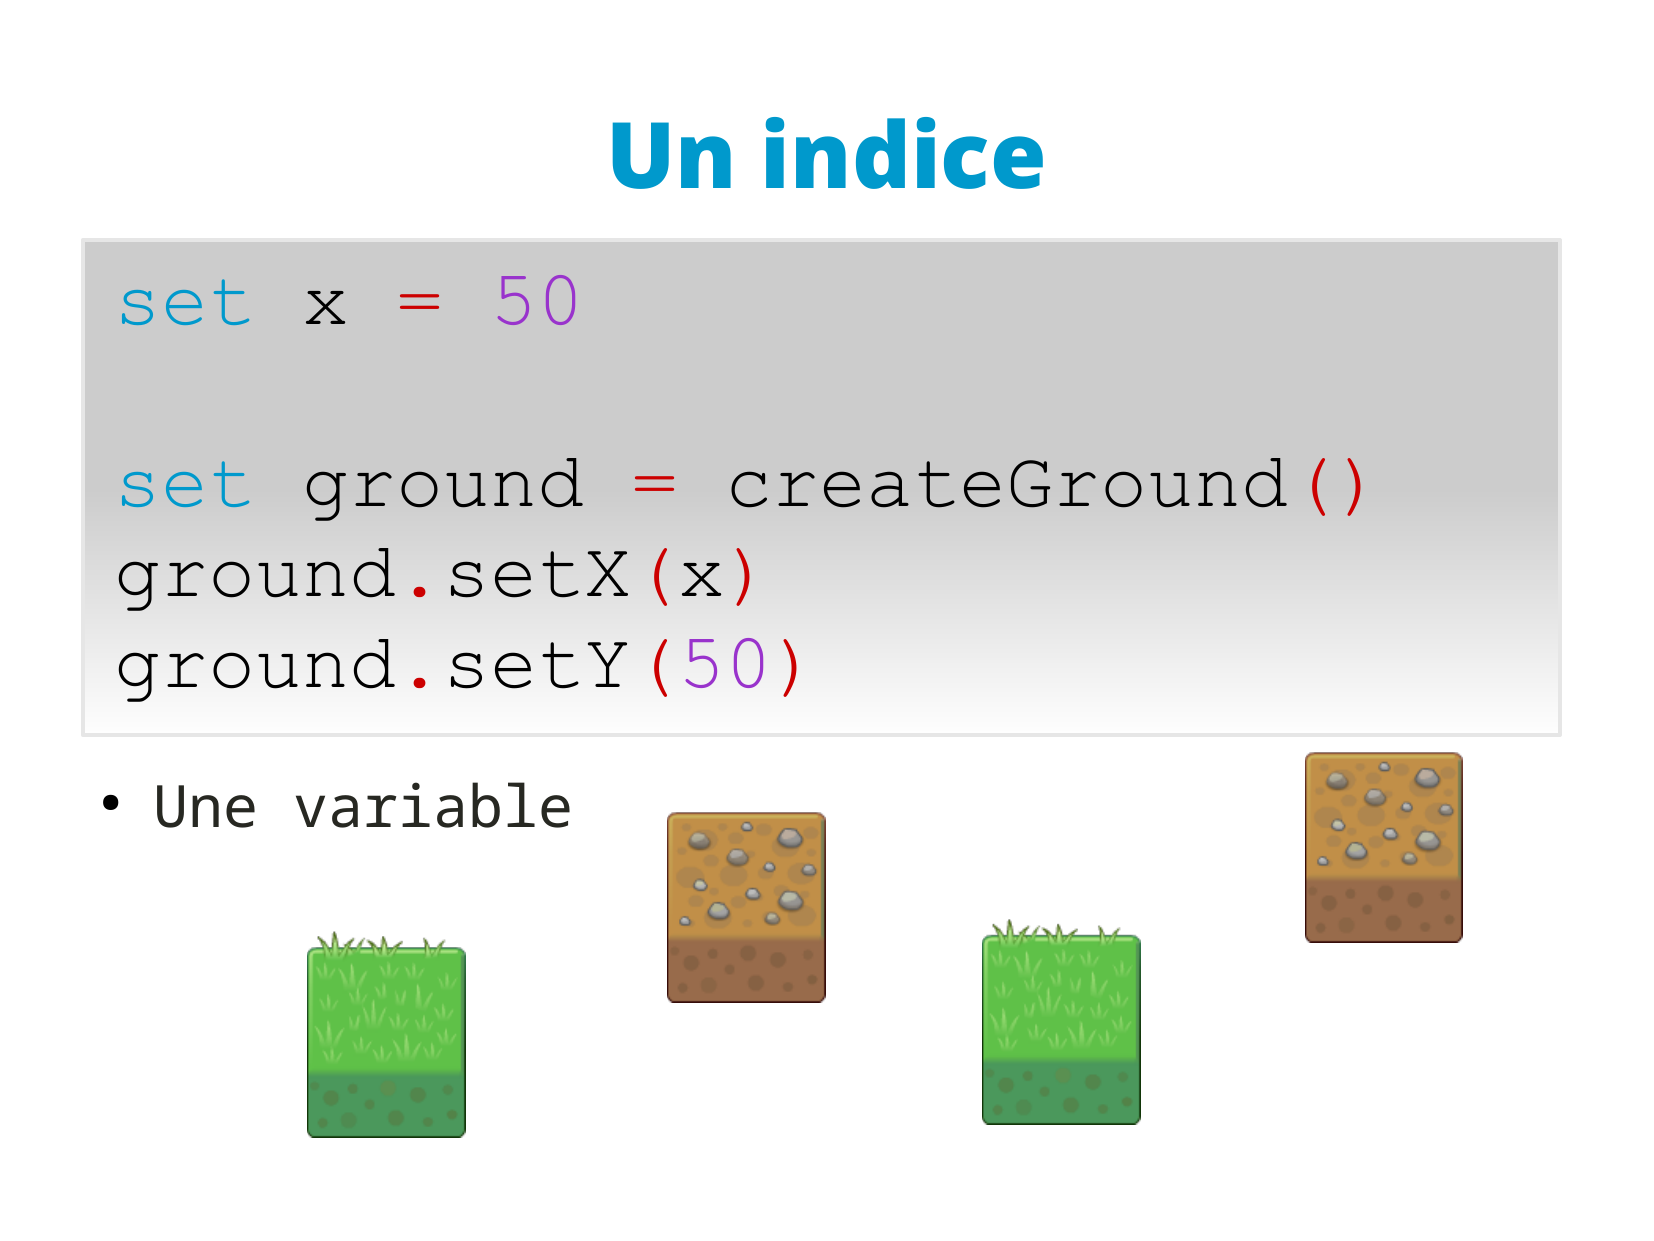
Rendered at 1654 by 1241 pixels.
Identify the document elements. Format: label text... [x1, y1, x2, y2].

list Une variable [82, 765, 736, 1066]
title Un indice [82, 49, 1571, 257]
picture [982, 857, 1141, 1126]
list set x = 50 set ground = createGround() ground.setX(x) ground.setY(50) [82, 240, 1561, 736]
picture [667, 734, 826, 1003]
picture [1305, 674, 1463, 943]
picture [307, 1066, 466, 1138]
